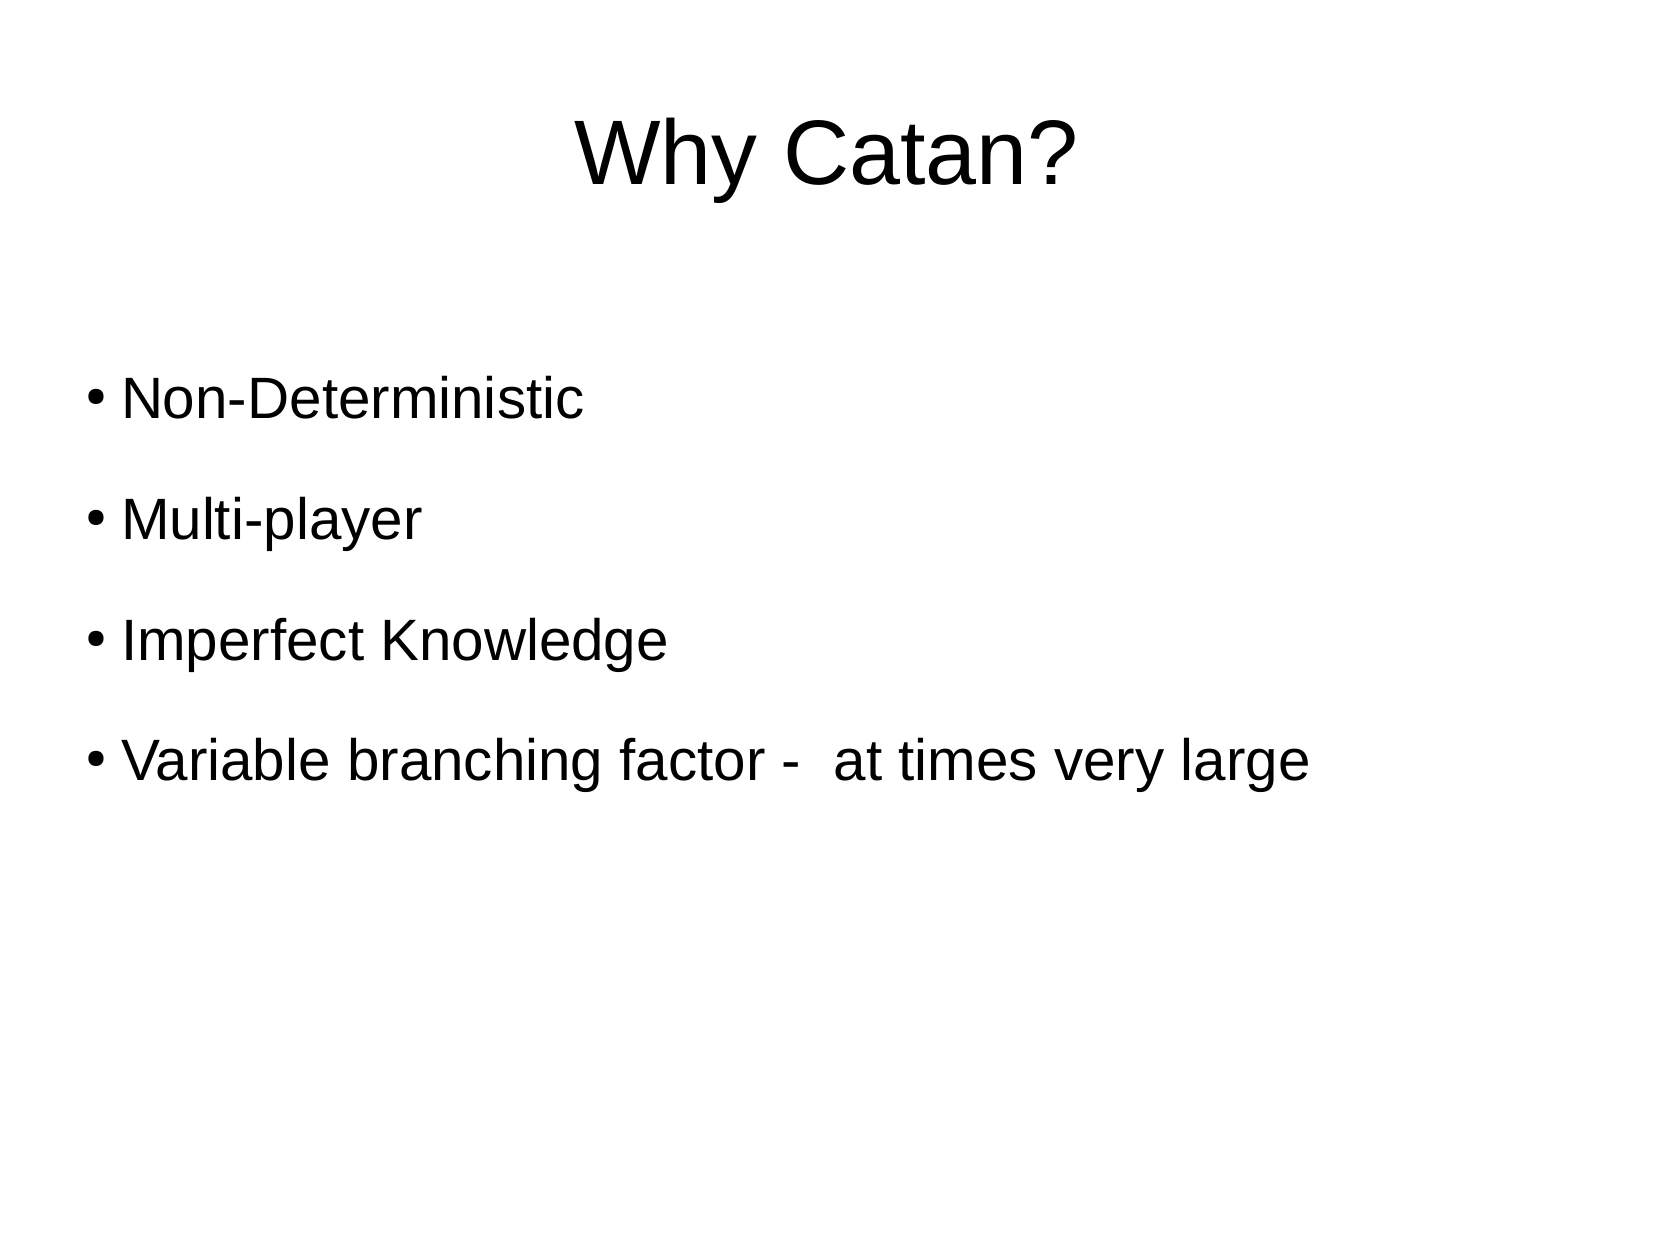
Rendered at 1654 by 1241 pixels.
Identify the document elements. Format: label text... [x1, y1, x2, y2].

text_box Non-Deterministic Multi-player Imperfect Knowledge Variable branching factor - at times very large [70, 358, 1548, 804]
title Why Catan? [82, 49, 1571, 257]
